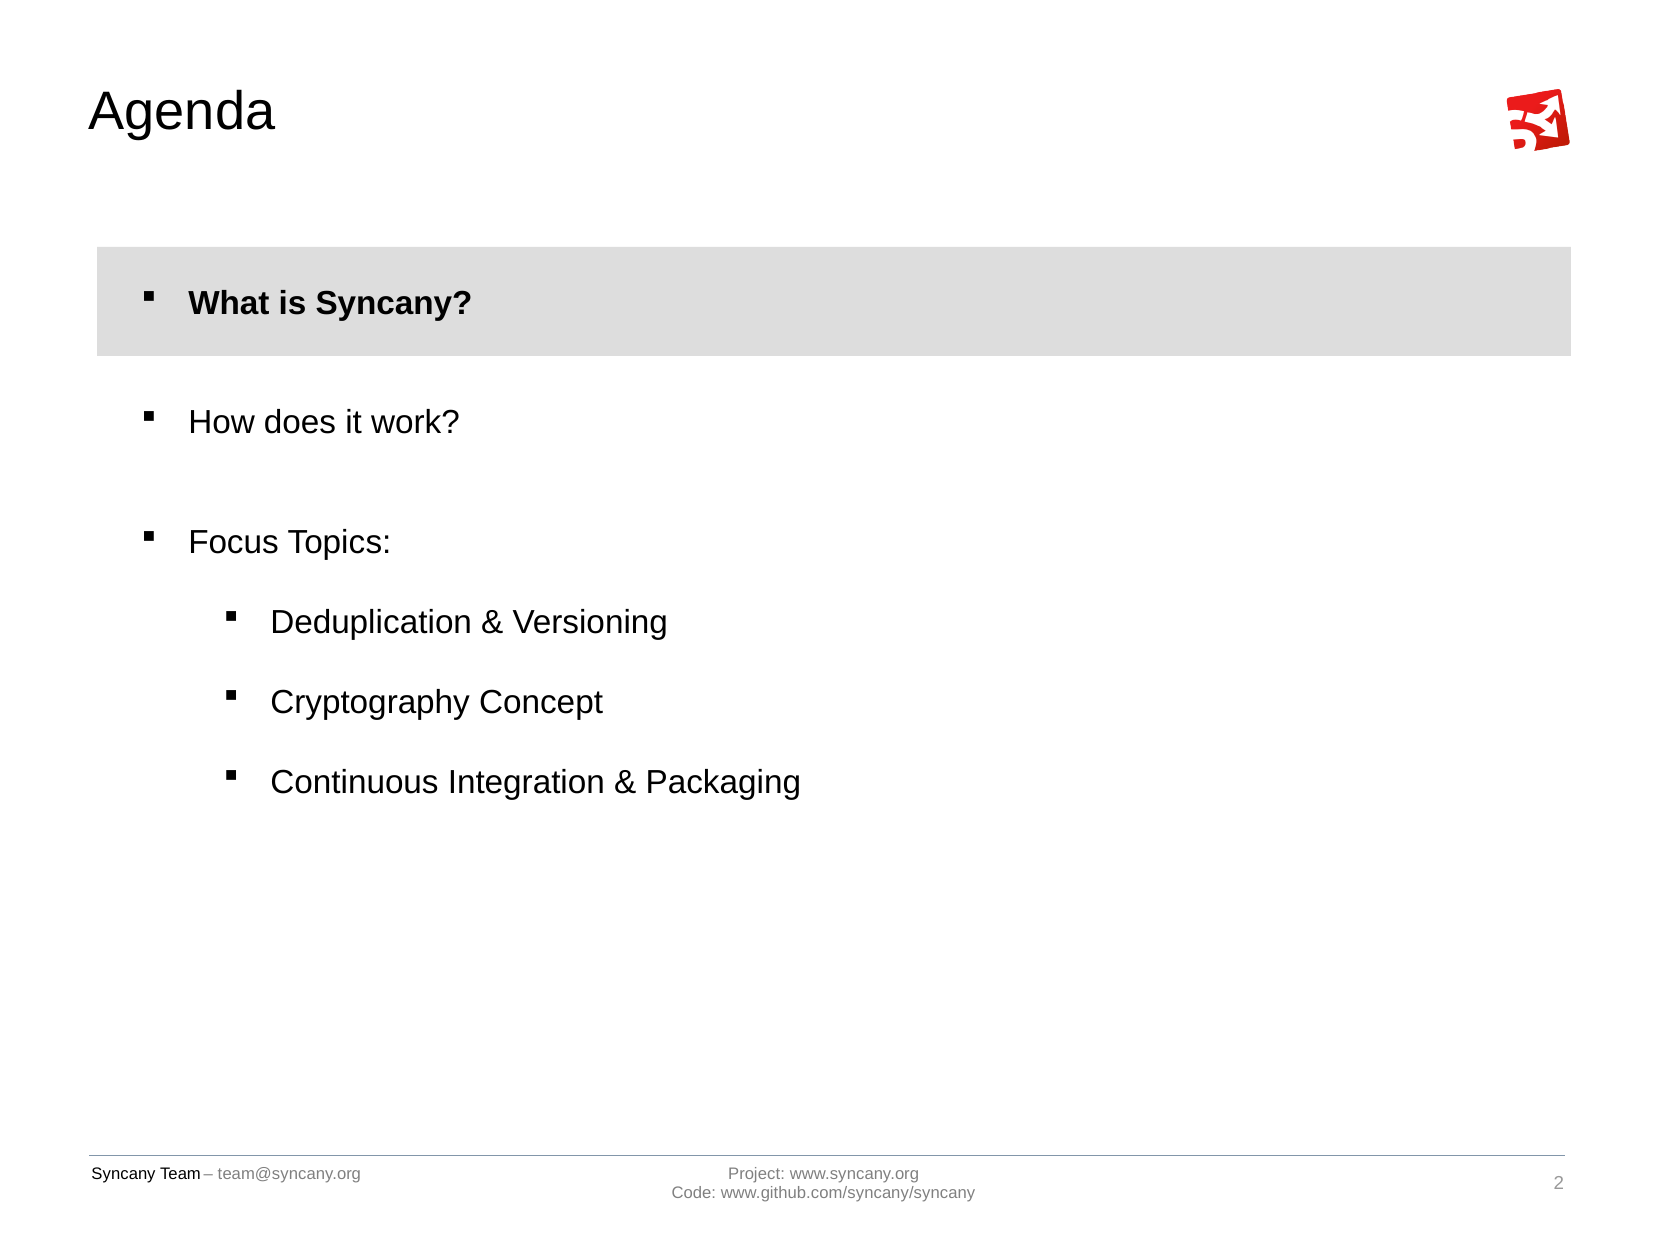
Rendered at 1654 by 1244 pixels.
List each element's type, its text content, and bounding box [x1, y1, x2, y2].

text_box What is Syncany? How does it work? Focus Topics: Deduplication & Versioning Cryptography Concept Continuous Integration & Packaging [124, 272, 1563, 1048]
text_box [97, 246, 1571, 356]
picture [1504, 86, 1572, 155]
text_box <number> [1476, 1167, 1565, 1193]
title Agenda [88, 82, 1343, 207]
